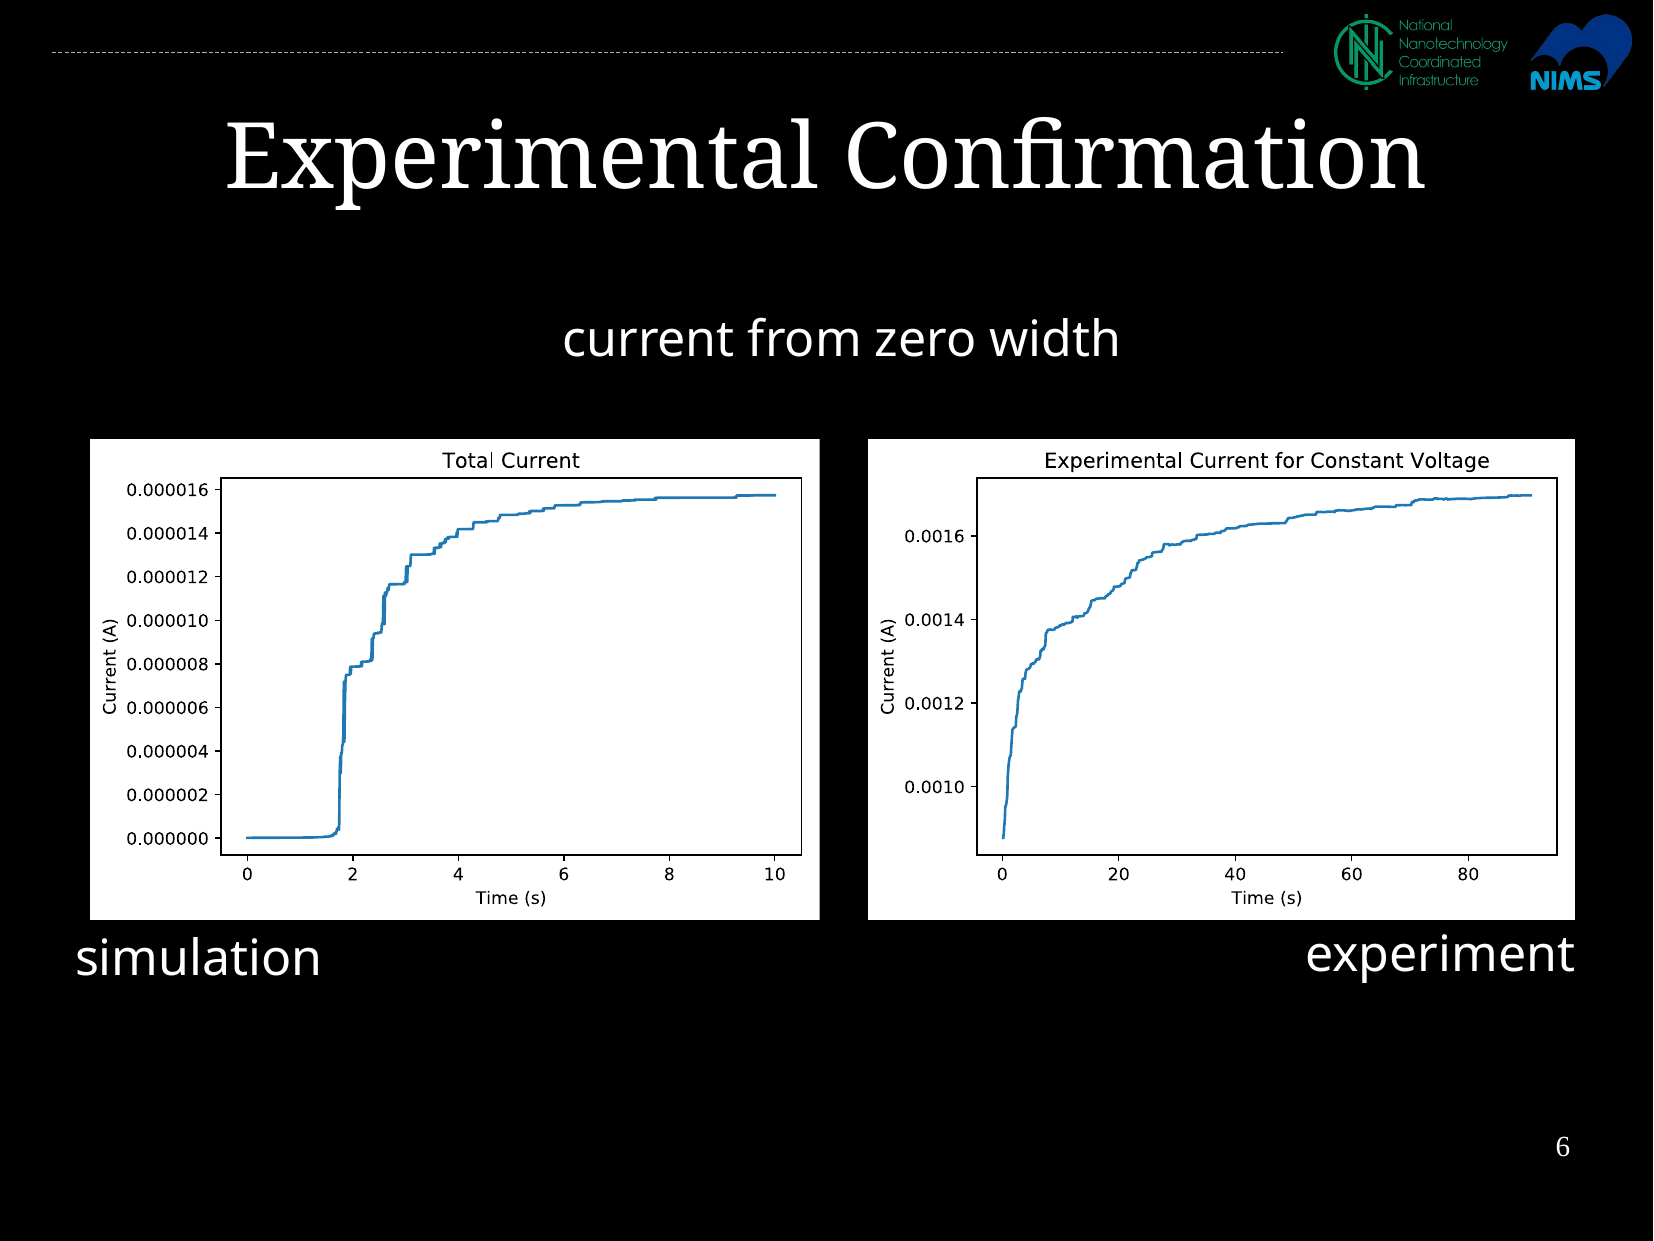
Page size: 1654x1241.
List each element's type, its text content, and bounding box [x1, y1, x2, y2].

text_box simulation [75, 887, 826, 1025]
text_box current from zero width [562, 268, 1388, 406]
picture [90, 439, 820, 887]
text_box experiment [1305, 883, 1653, 1021]
title Experimental Confirmation [82, 49, 1571, 257]
picture [1530, 14, 1632, 90]
picture [1333, 14, 1508, 90]
picture [867, 439, 1576, 920]
picture [1536, 81, 1542, 90]
